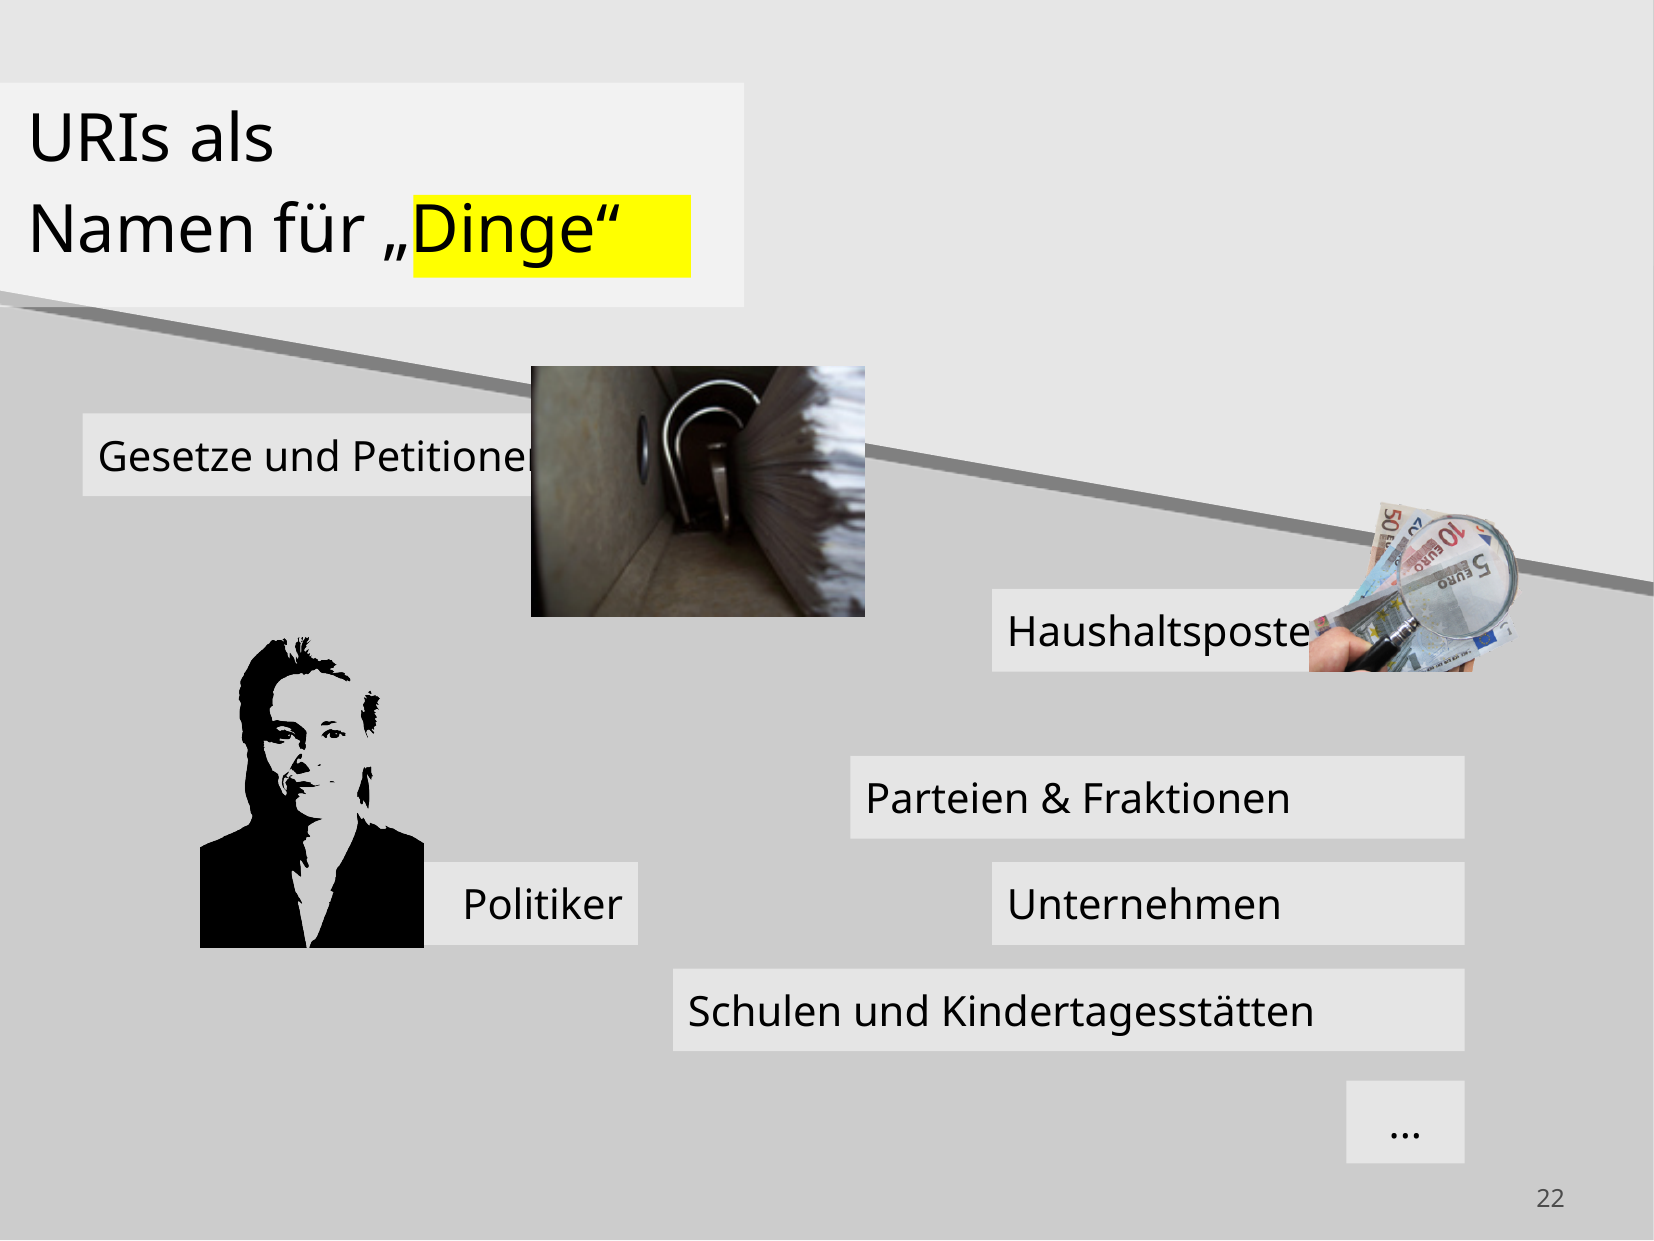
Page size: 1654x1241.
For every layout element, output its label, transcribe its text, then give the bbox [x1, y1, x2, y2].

text_box Haushaltsposten [992, 588, 1309, 672]
text_box URIs als Namen für „Dinge“ [12, 82, 815, 284]
picture [1309, 484, 1560, 672]
text_box Gesetze und Petitionen [82, 413, 531, 497]
text_box Parteien & Fraktionen [850, 755, 1465, 839]
picture [531, 366, 865, 617]
text_box Schulen und Kindertagesstätten [673, 968, 1465, 1052]
text_box [0, 82, 745, 308]
text_box Politiker [424, 862, 638, 945]
text_box Unternehmen [992, 862, 1465, 945]
picture [200, 637, 424, 948]
text_box ... [1346, 1080, 1465, 1164]
